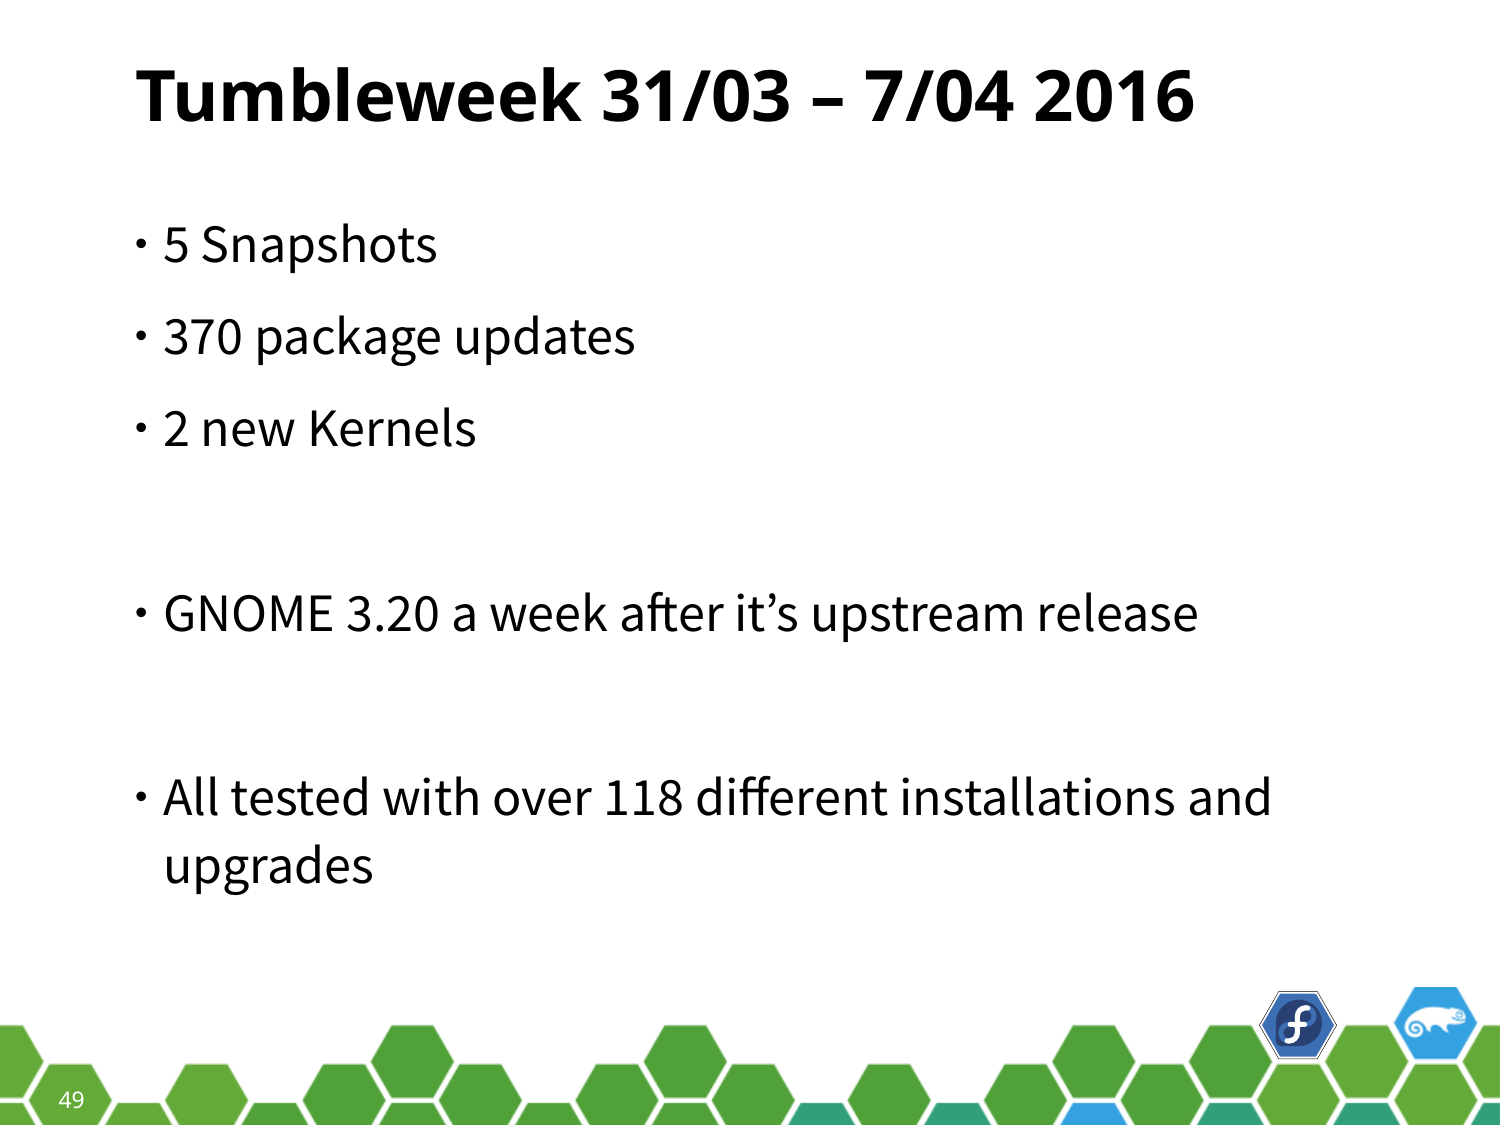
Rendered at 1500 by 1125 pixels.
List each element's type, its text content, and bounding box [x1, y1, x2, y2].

title Tumbleweek 31/03 – 7/04 2016 [135, 12, 1372, 175]
picture [0, 987, 1500, 1125]
list 5 Snapshots 370 package updates 2 new Kernels GNOME 3.20 a week after it’s upstream release All tested with over 118 different installations and upgrades [135, 208, 1372, 862]
